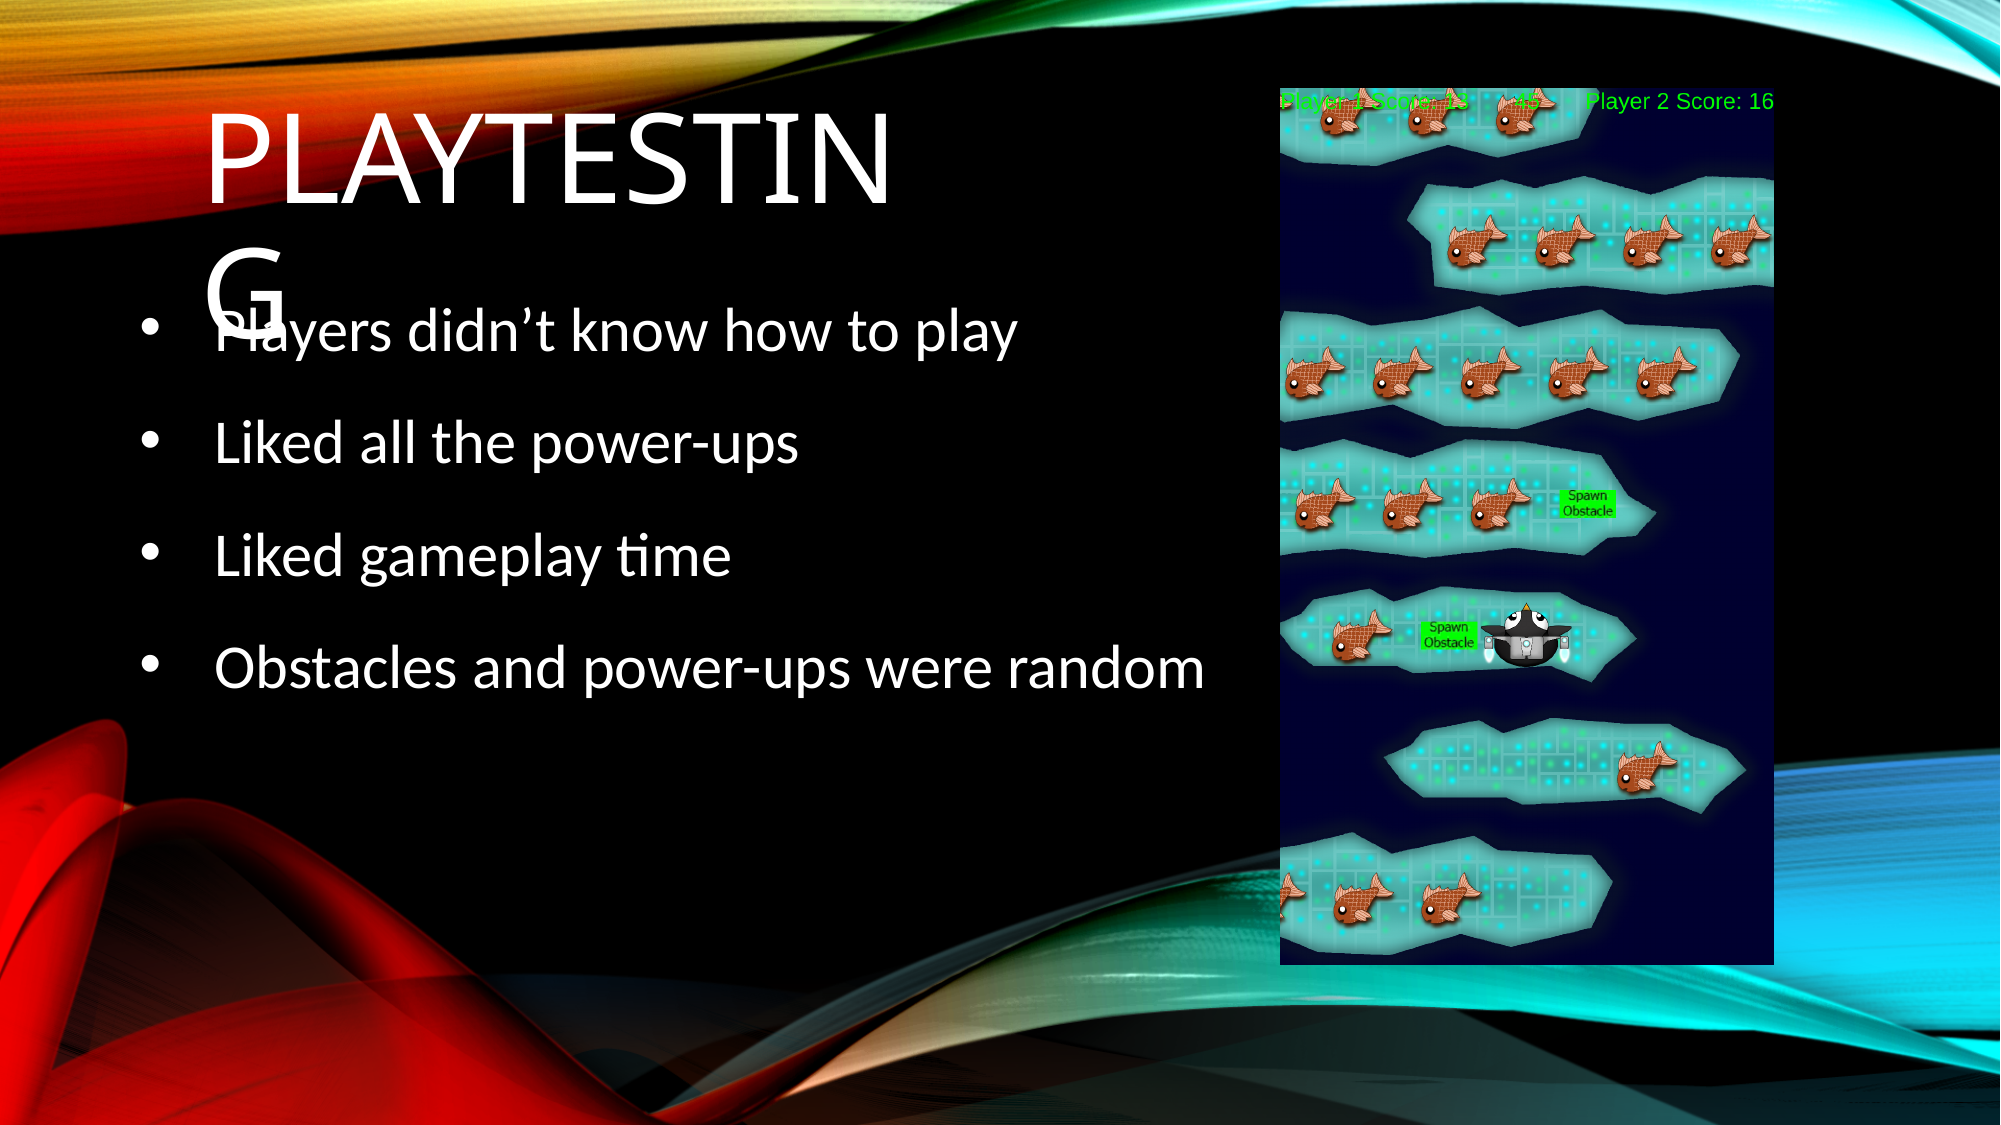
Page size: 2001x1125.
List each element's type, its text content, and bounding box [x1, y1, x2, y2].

text_box Players didn’t know how to play Liked all the power-ups Liked gameplay time Obstacles and power-ups were random [124, 243, 1280, 702]
title Playtesting [185, 88, 1000, 231]
picture [1280, 88, 1774, 965]
